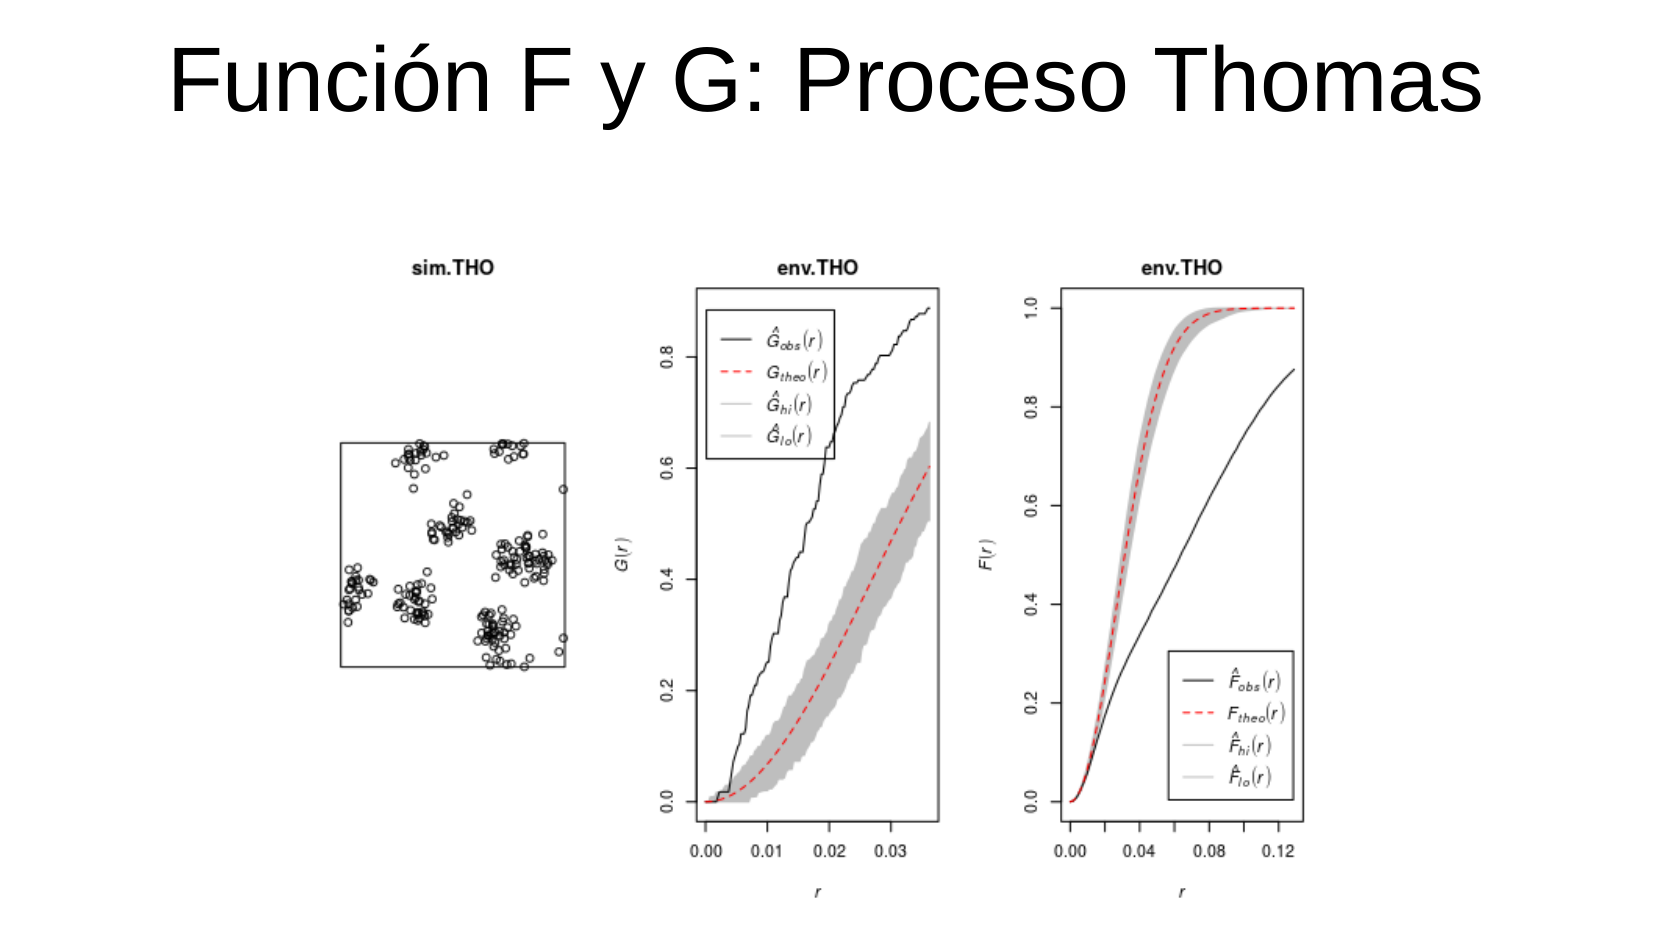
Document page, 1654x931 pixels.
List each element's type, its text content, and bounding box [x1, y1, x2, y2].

title Función F y G: Proceso Thomas [82, 1, 1571, 157]
picture [251, 247, 1345, 923]
